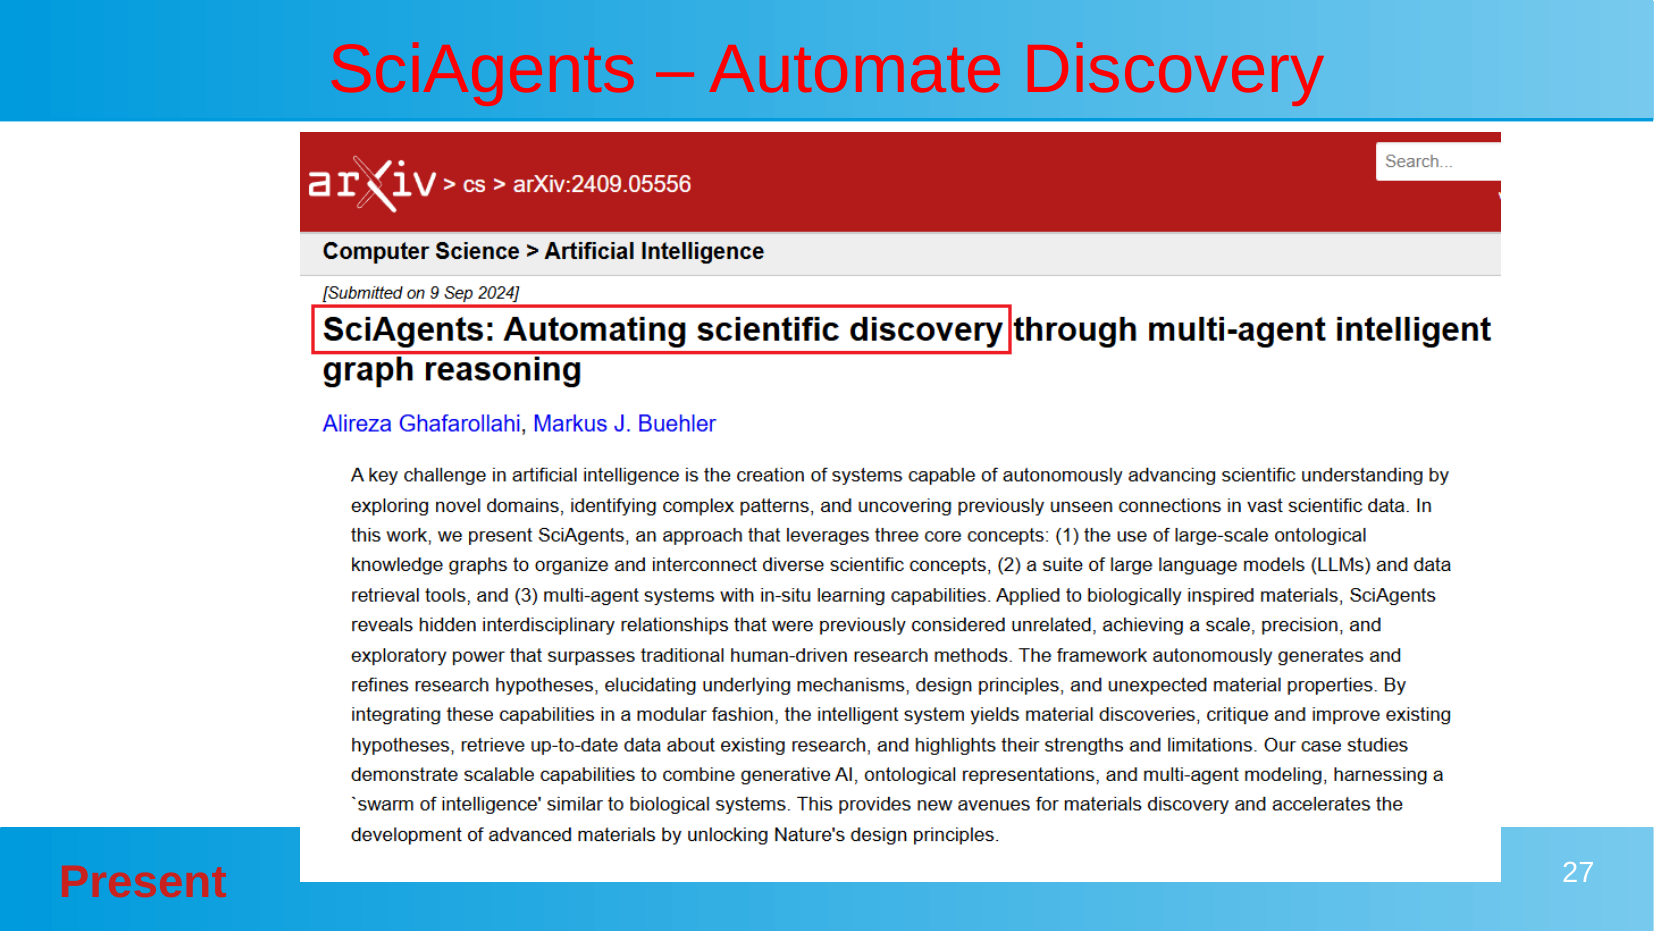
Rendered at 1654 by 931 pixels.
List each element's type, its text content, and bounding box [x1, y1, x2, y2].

title SciAgents – Automate Discovery [59, 29, 1595, 108]
picture [300, 132, 1501, 882]
